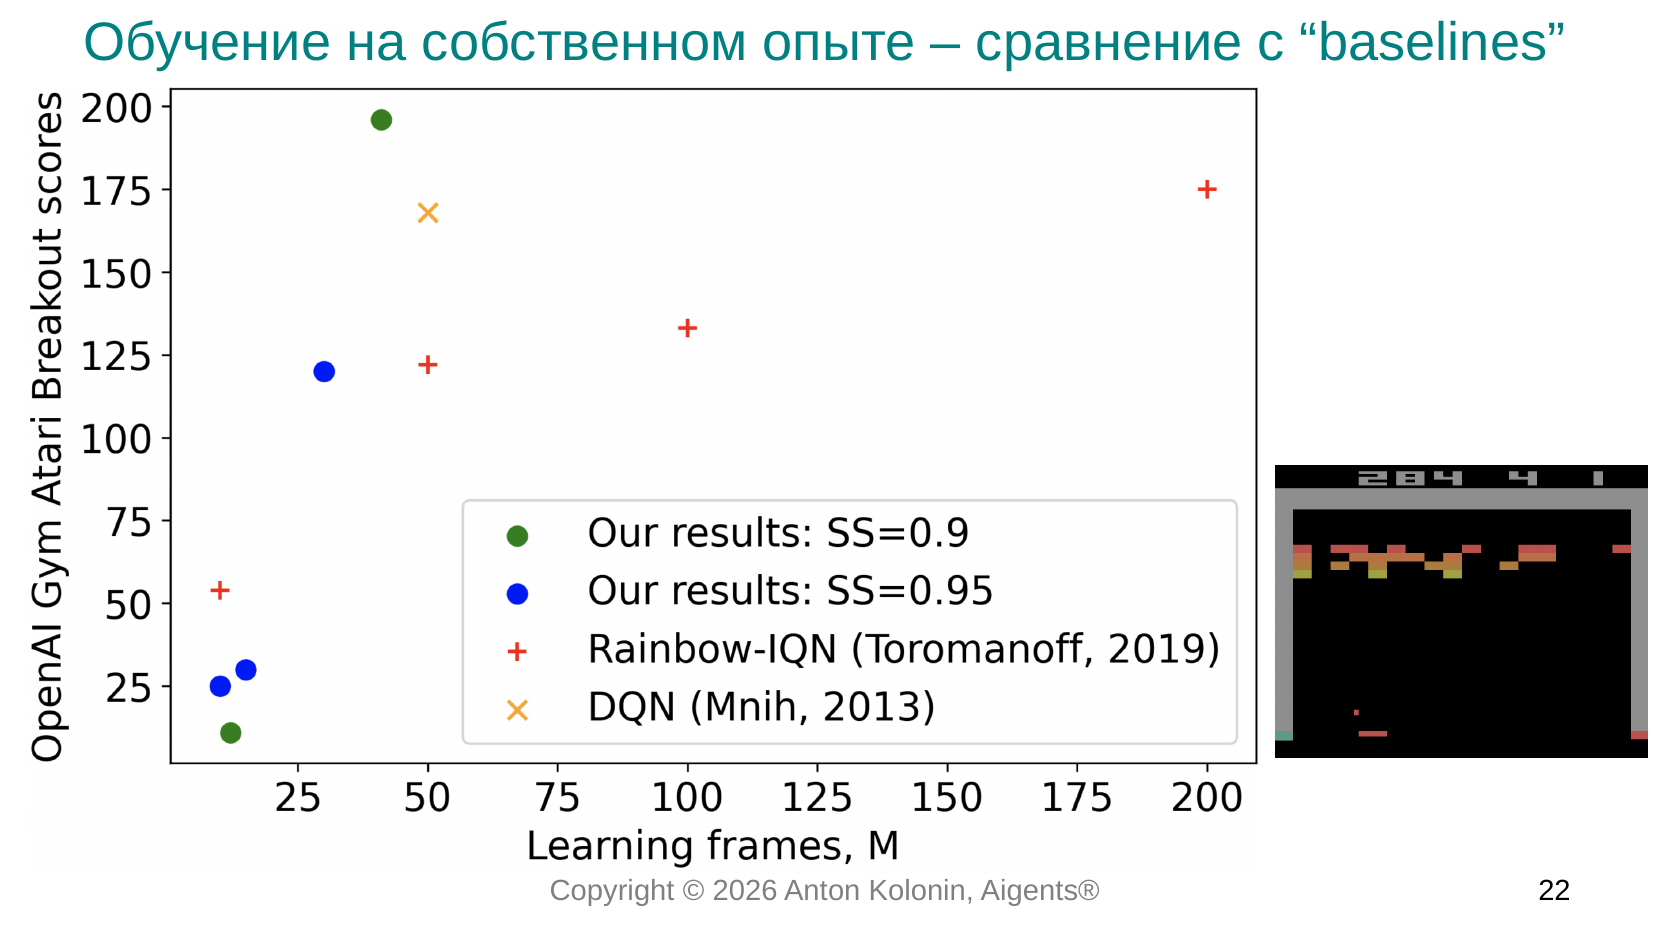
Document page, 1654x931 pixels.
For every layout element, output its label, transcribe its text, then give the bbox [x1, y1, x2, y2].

picture [25, 86, 1259, 873]
picture [1275, 465, 1648, 758]
text_box Обучение на собственном опыте – сравнение с “baselines” [0, 2, 1651, 82]
